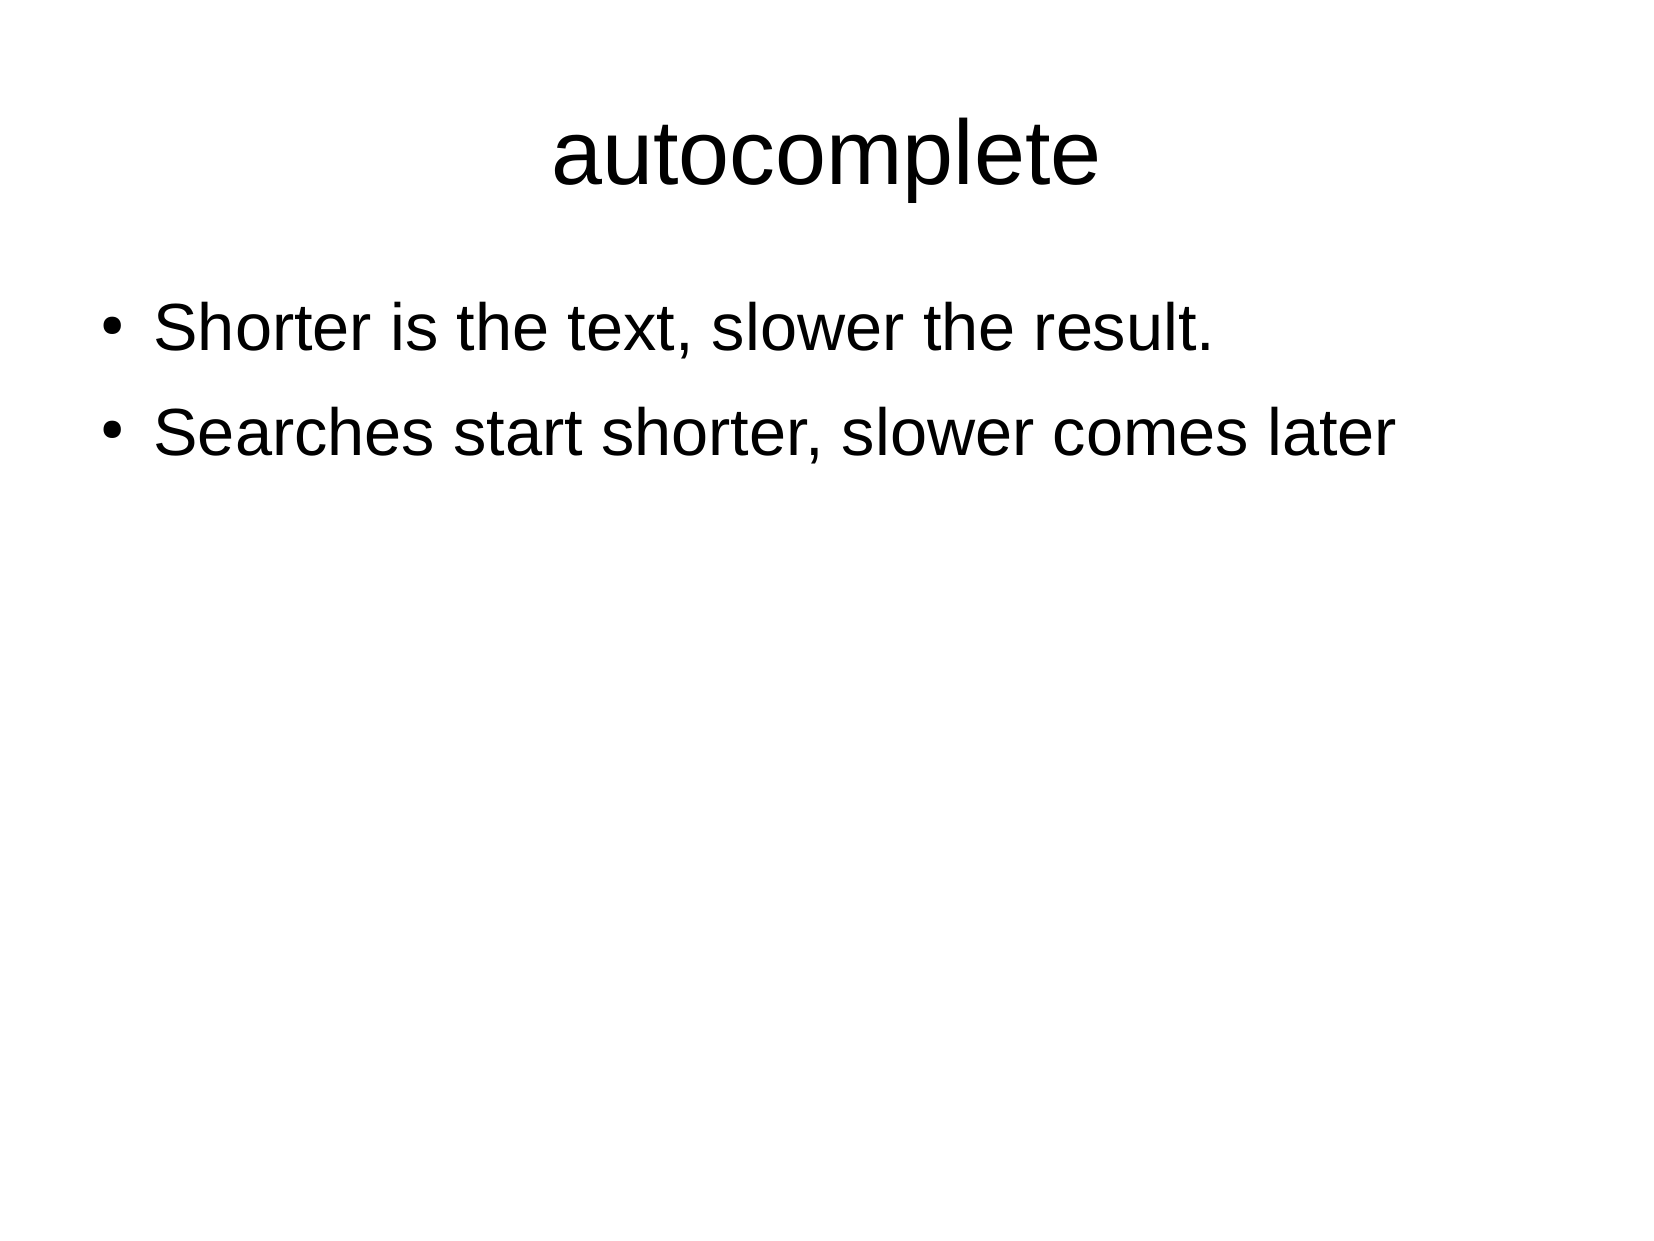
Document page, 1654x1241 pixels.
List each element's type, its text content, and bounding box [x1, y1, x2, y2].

list Shorter is the text, slower the result. Searches start shorter, slower comes later [82, 290, 1571, 1010]
title autocomplete [82, 49, 1571, 257]
